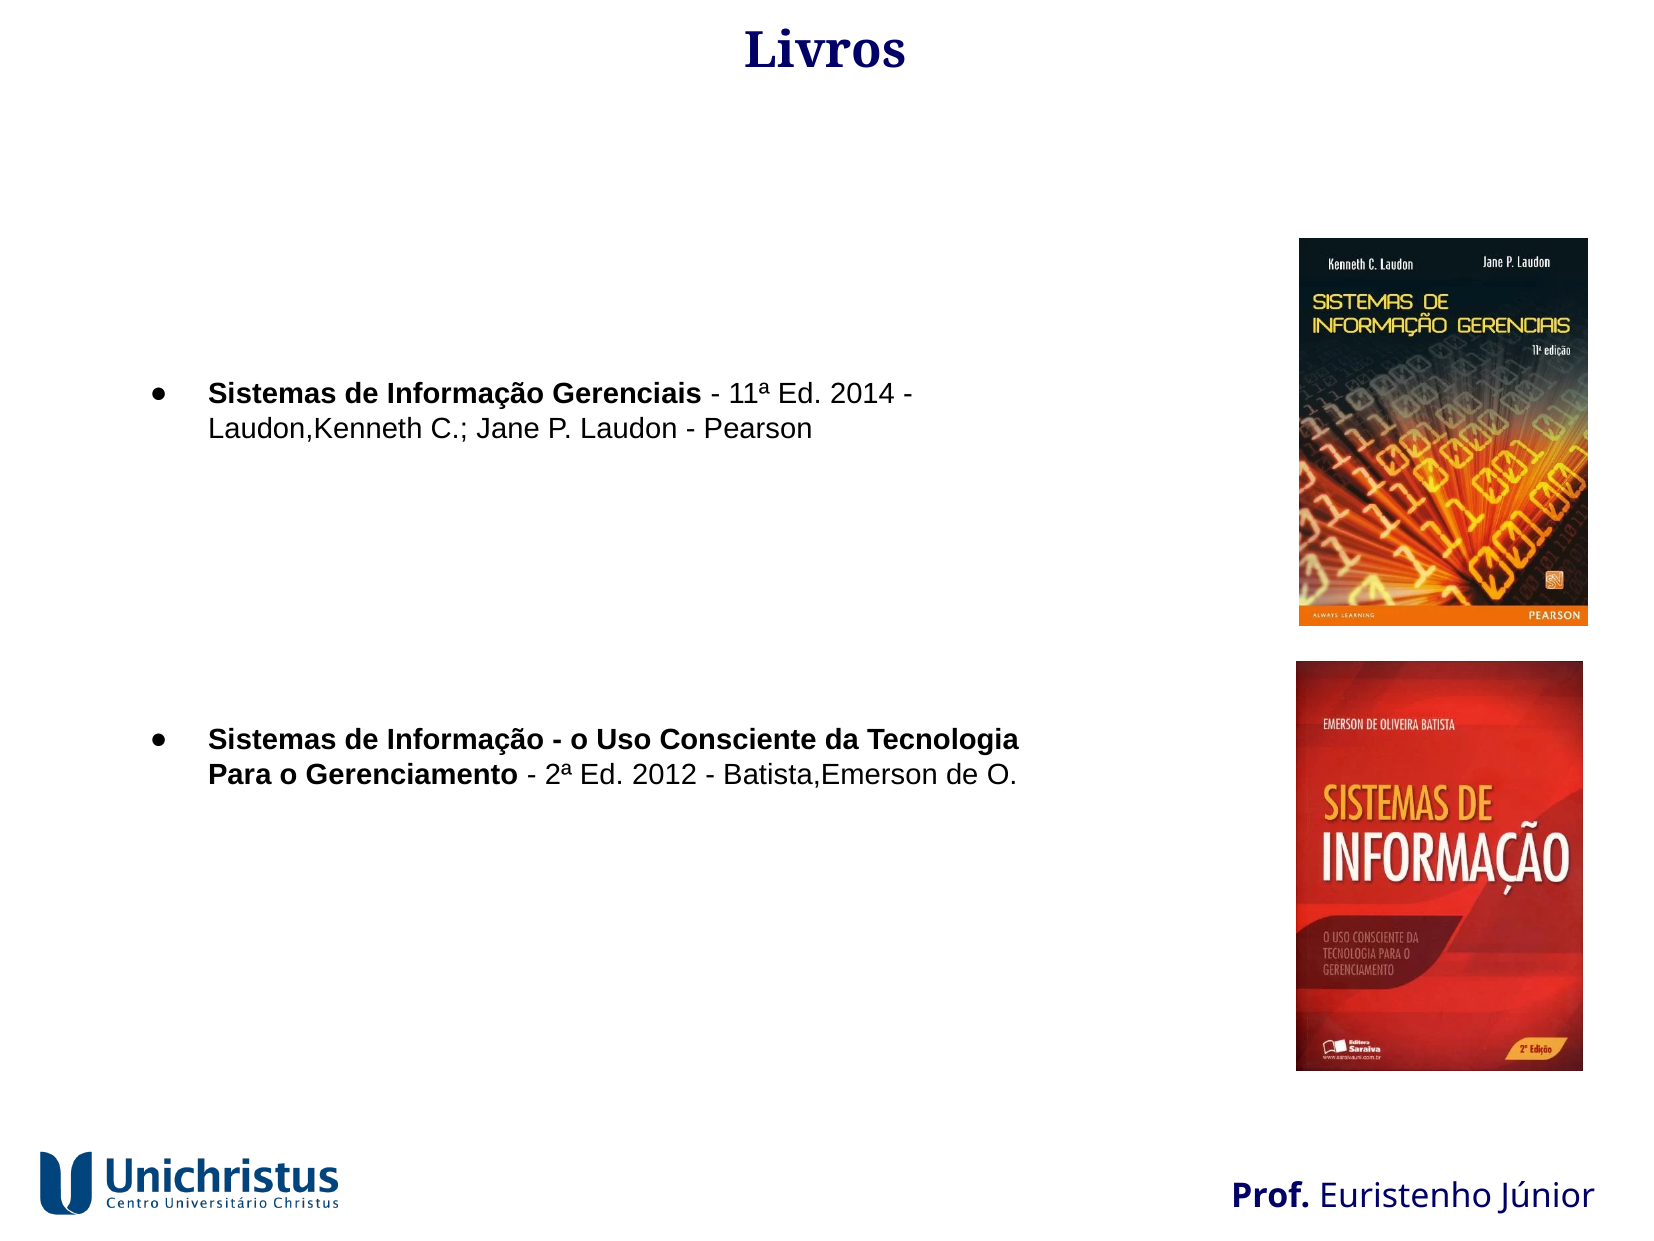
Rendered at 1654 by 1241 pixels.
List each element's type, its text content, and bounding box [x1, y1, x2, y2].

text_box Prof. Euristenho Júnior [1216, 1163, 1654, 1224]
text_box Sistemas de Informação Gerenciais - 11ª Ed. 2014 - Laudon,Kenneth C.; Jane P. Laudon - Pearson Sistemas de Informação - o Uso Consciente da Tecnologia Para o Gerenciamento - 2ª Ed. 2012 - Batista,Emerson de O. [118, 359, 1075, 957]
text_box Livros [730, 6, 926, 113]
picture [1299, 238, 1588, 626]
picture [35, 1148, 343, 1217]
picture [1296, 661, 1583, 1071]
